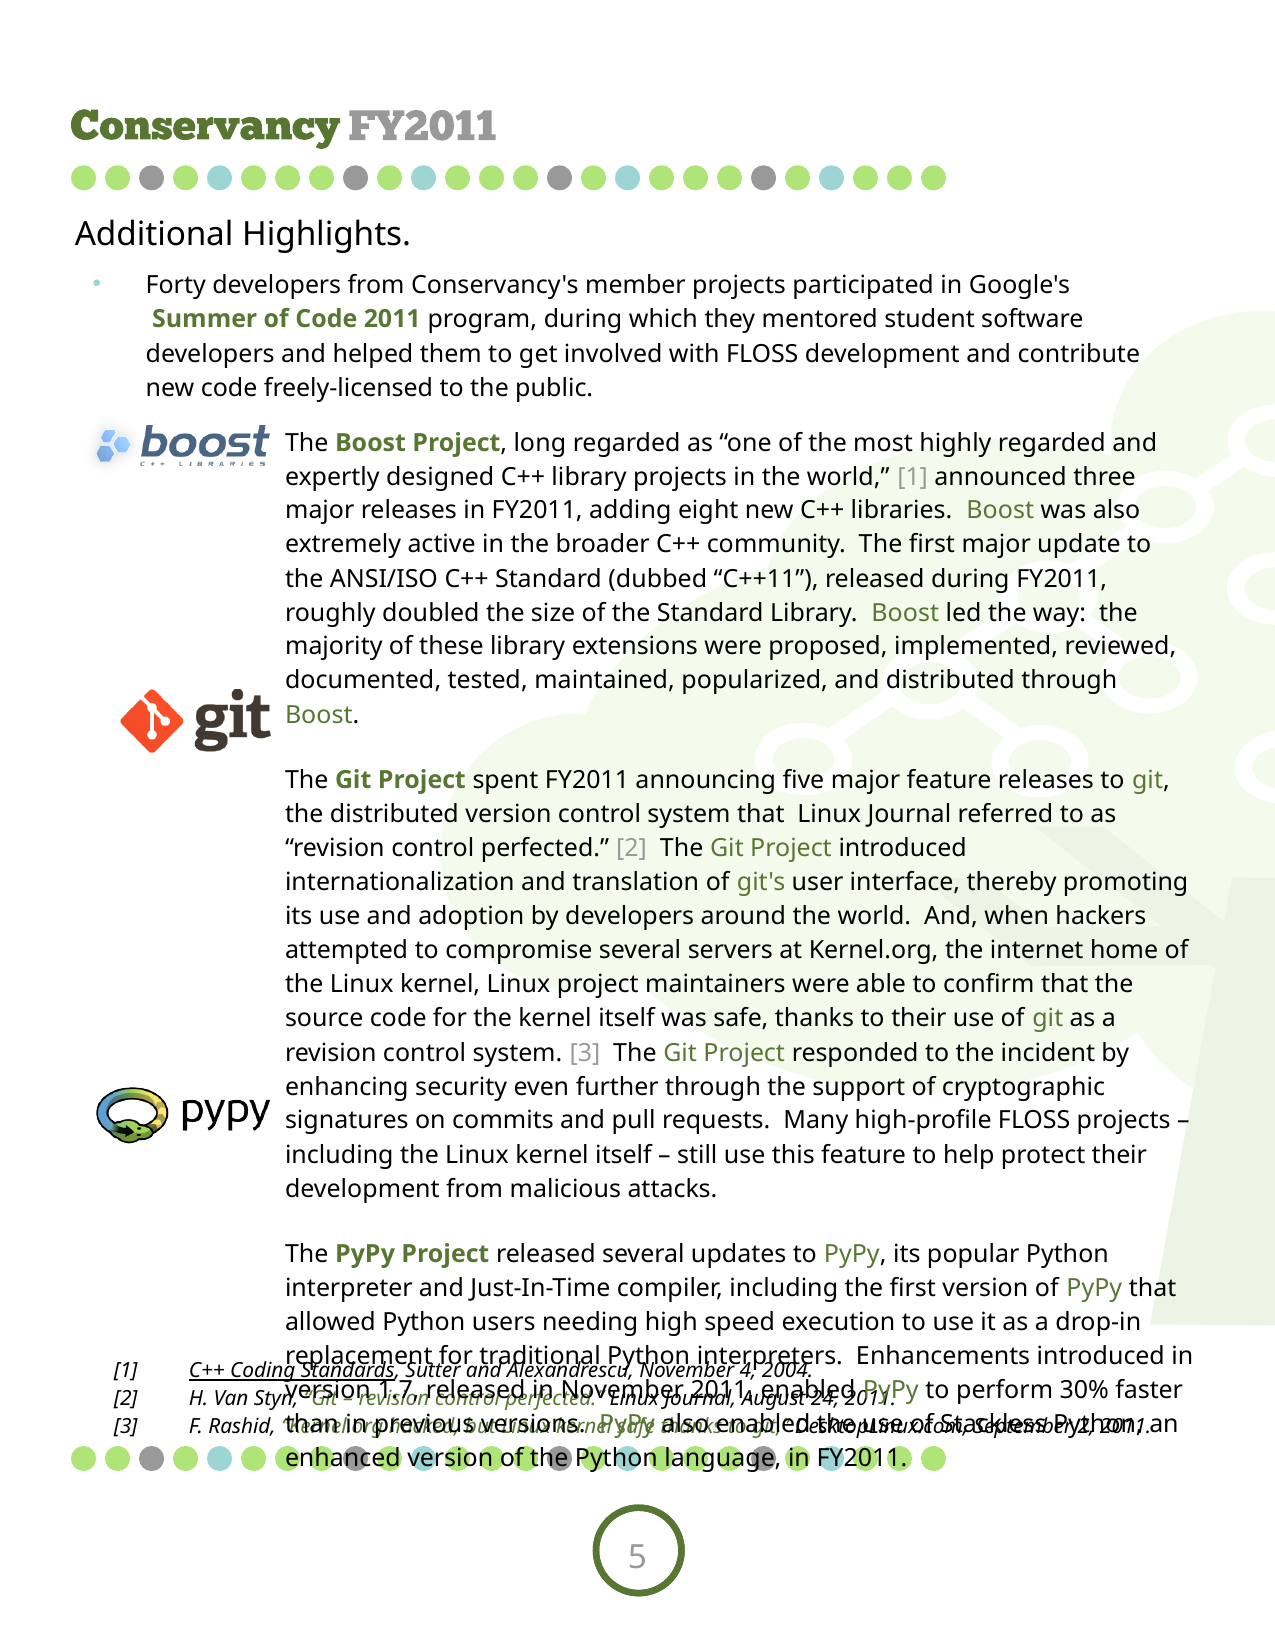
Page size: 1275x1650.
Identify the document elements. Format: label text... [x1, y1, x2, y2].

picture [120, 689, 271, 754]
list Additional Highlights. Forty developers from Conservancy's member projects participated in Google's Summer of Code 2011 program, during which they mentored student software developers and helped them to get involved with FLOSS development and contribute new code freely-licensed to the public. [74, 210, 1197, 391]
picture [80, 413, 285, 477]
text_box [1] C++ Coding Standards, Sutter and Alexandrescu, November 4, 2004. [2] H. Van Styn, “Git – revision control perfected.” Linux Journal, August 24, 2011. [3] F. Rashid, “Kernel.org hacked, but Linux kernel safe thanks to git,” DesktopLinux.com, September 2, 2011. [99, 1347, 1105, 1440]
picture [92, 1083, 274, 1147]
list The Boost Project, long regarded as “one of the most highly regarded and expertly designed C++ library projects in the world,” [1] announced three major releases in FY2011, adding eight new C++ libraries. Boost was also extremely active in the broader C++ community. The first major update to the ANSI/ISO C++ Standard (dubbed “C++11”), released during FY2011, roughly doubled the size of the Standard Library. Boost led the way: the majority of these library extensions were proposed, implemented, reviewed, documented, tested, maintained, popularized, and distributed through Boost. The Git Project spent FY2011 announcing five major feature releases to git, the distributed version control system that Linux Journal referred to as “revision control perfected.” [2] The Git Project introduced internationalization and translation of git's user interface, thereby promoting its use and adoption by developers around the world. And, when hackers attempted to compromise several servers at Kernel.org, the internet home of the Linux kernel, Linux project maintainers were able to confirm that the source code for the kernel itself was safe, thanks to their use of git as a revision control system. [3] The Git Project responded to the incident by enhancing security even further through the support of cryptographic signatures on commits and pull requests. Many high-profile FLOSS projects – including the Linux kernel itself – still use this feature to help protect their development from malicious attacks. The PyPy Project released several updates to PyPy, its popular Python interpreter and Just-In-Time compiler, including the first version of PyPy that allowed Python users needing high speed execution to use it as a drop-in replacement for traditional Python interpreters. Enhancements introduced in version 1.7, released in November 2011, enabled PyPy to perform 30% faster than in previous versions. PyPy also enabled the use of Stackless Python, an enhanced version of the Python language, in FY2011. [285, 378, 1197, 1414]
